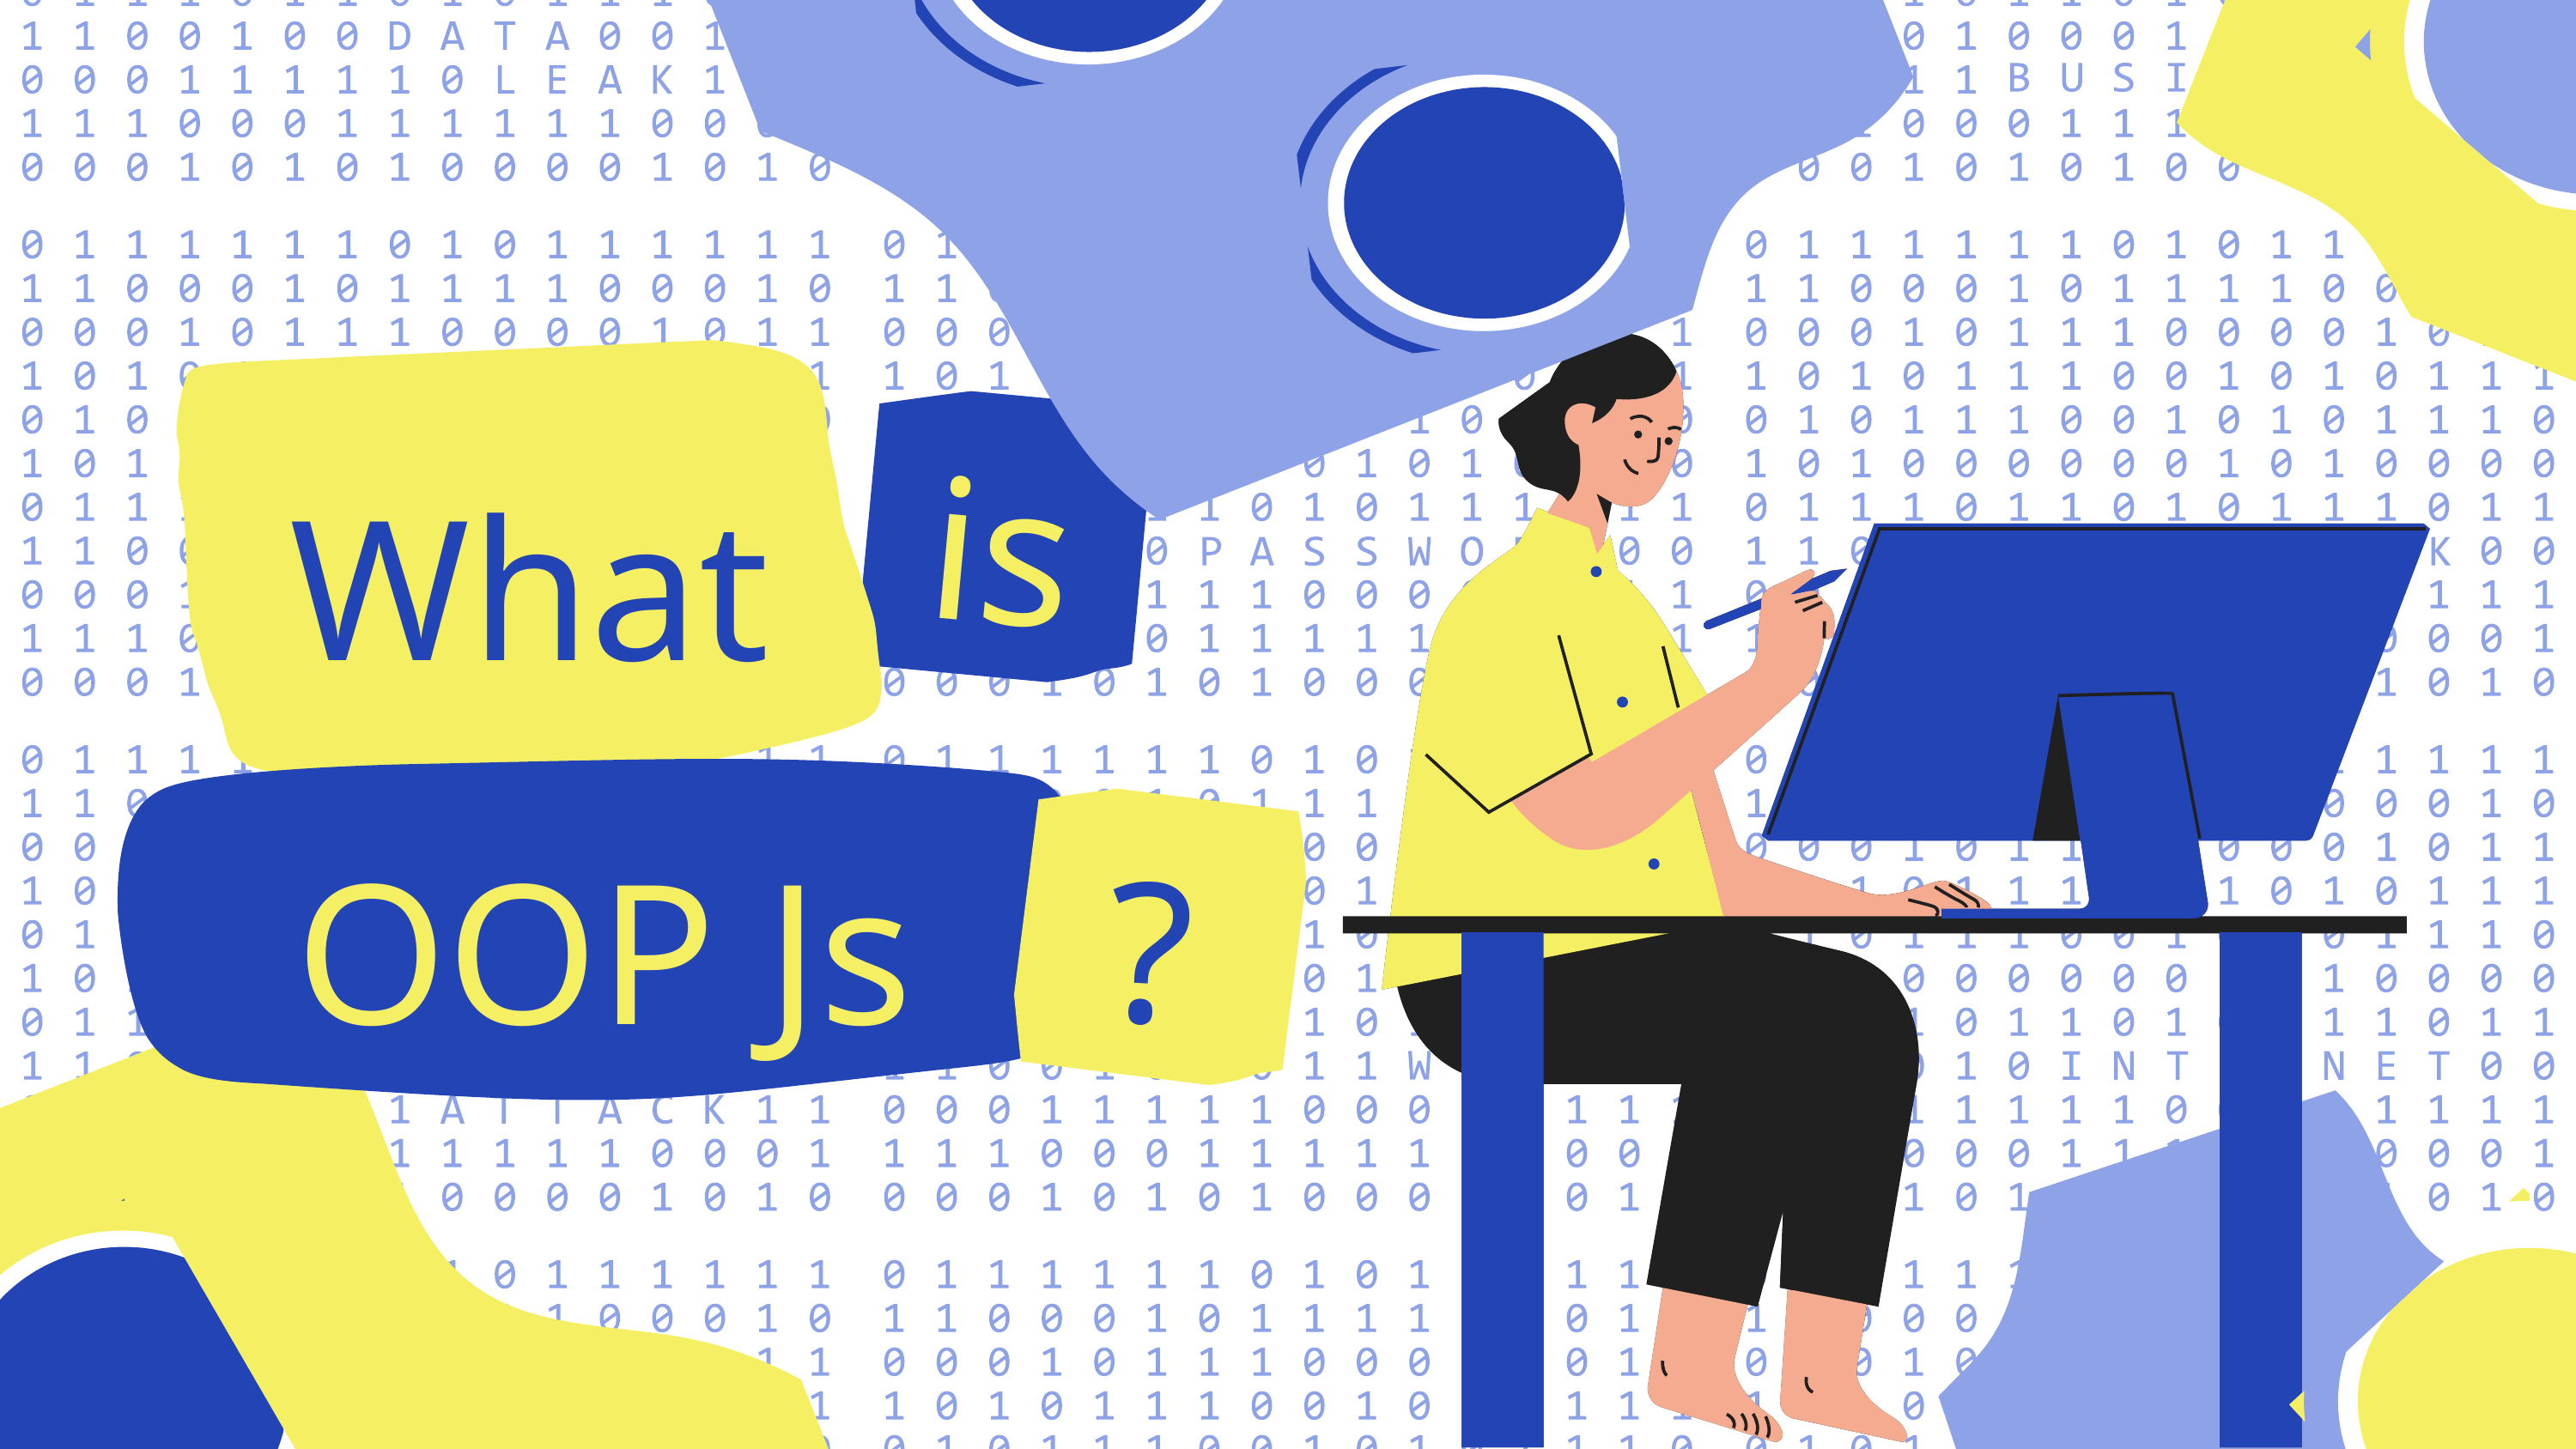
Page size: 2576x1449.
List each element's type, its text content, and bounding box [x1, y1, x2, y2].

text_box OOP Js [206, 790, 1001, 1056]
text_box [0, 0, 2576, 1449]
text_box What [241, 427, 818, 690]
text_box ? [1078, 786, 1227, 1056]
text_box is [905, 382, 1104, 661]
